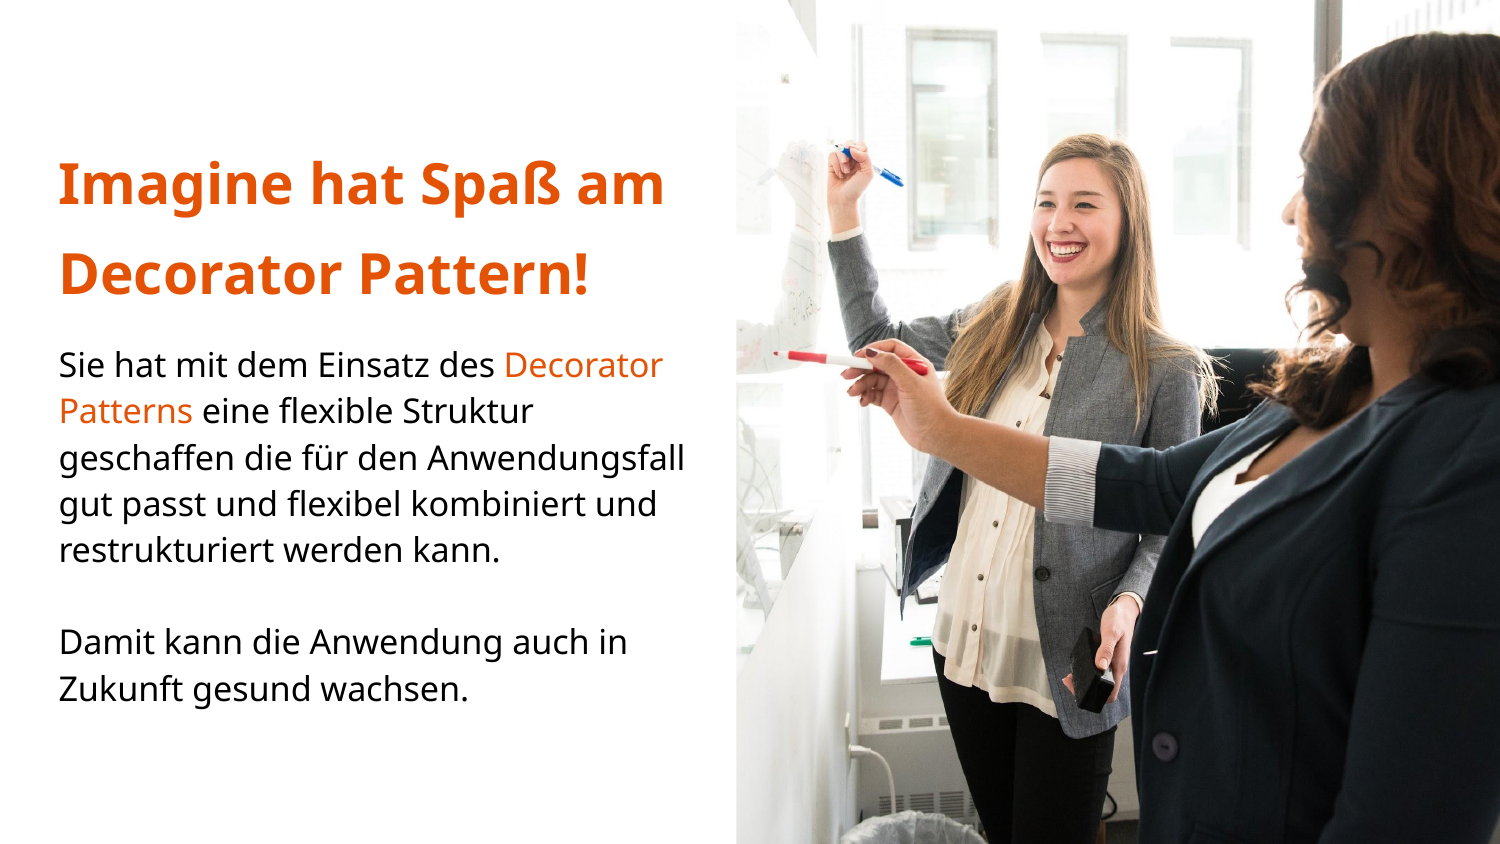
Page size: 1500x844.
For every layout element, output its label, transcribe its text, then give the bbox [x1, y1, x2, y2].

picture [736, 0, 1500, 844]
subtitle Imagine hat Spaß am Decorator Pattern! Sie hat mit dem Einsatz des Decorator Patterns eine flexible Struktur geschaffen die für den Anwendungsfall gut passt und flexibel kombiniert und restrukturiert werden kann. Damit kann die Anwendung auch in Zukunft gesund wachsen. [43, 107, 708, 737]
